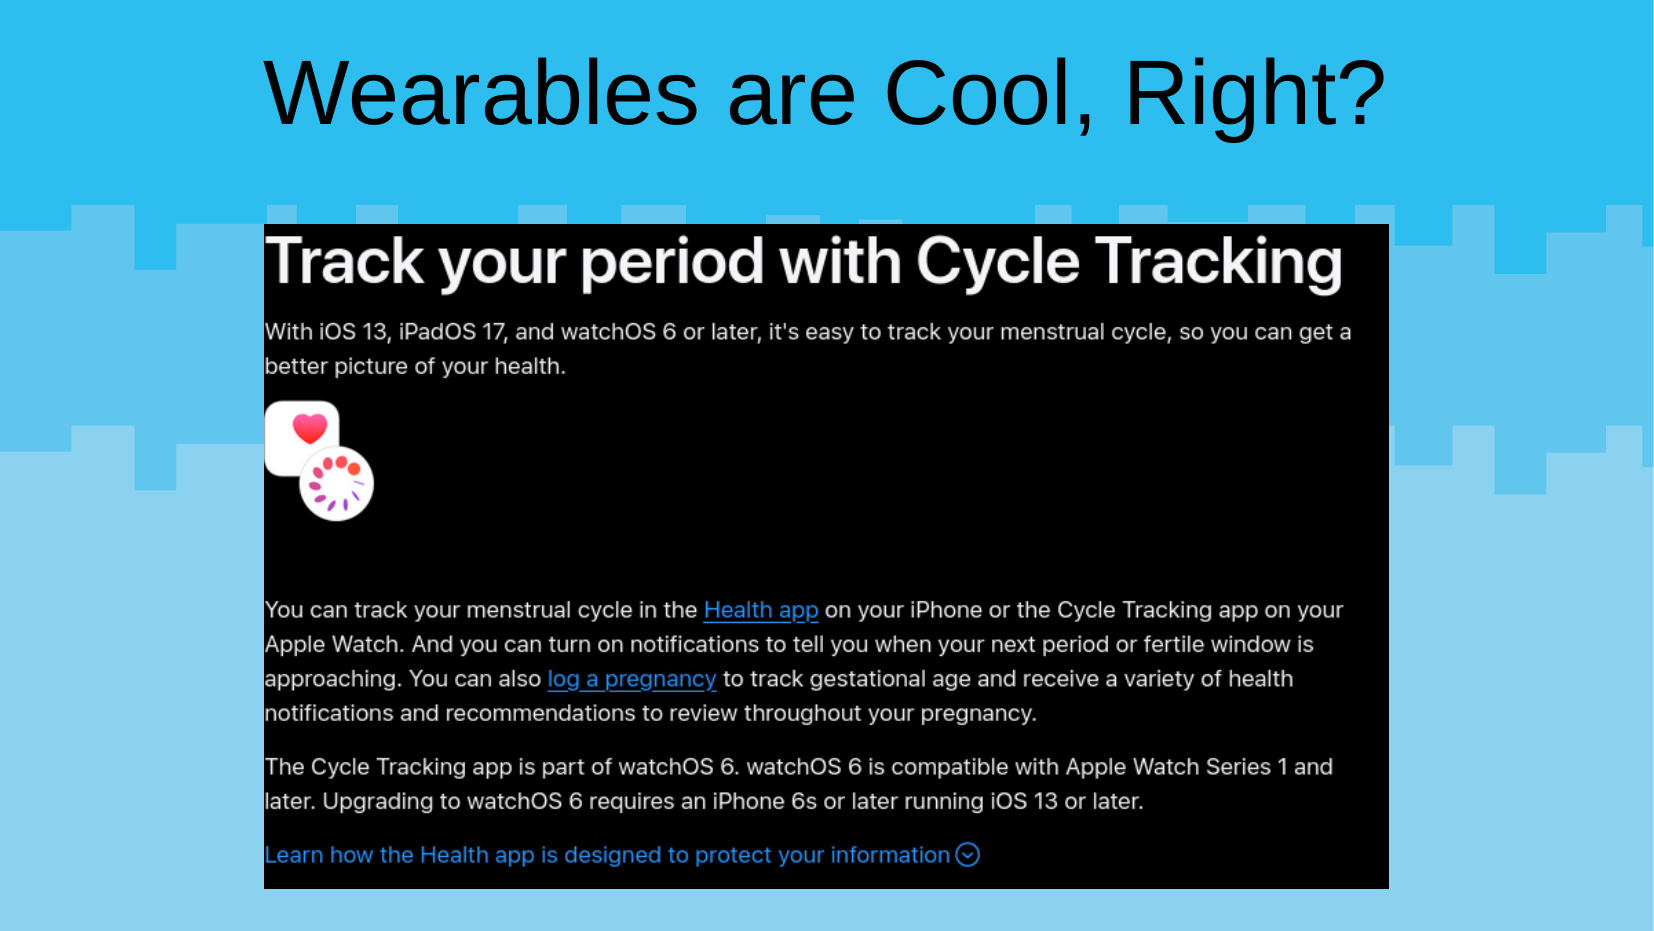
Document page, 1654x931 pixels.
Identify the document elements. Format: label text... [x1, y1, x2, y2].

picture [0, 0, 1654, 931]
title Wearables are Cool, Right? [82, 37, 1571, 148]
